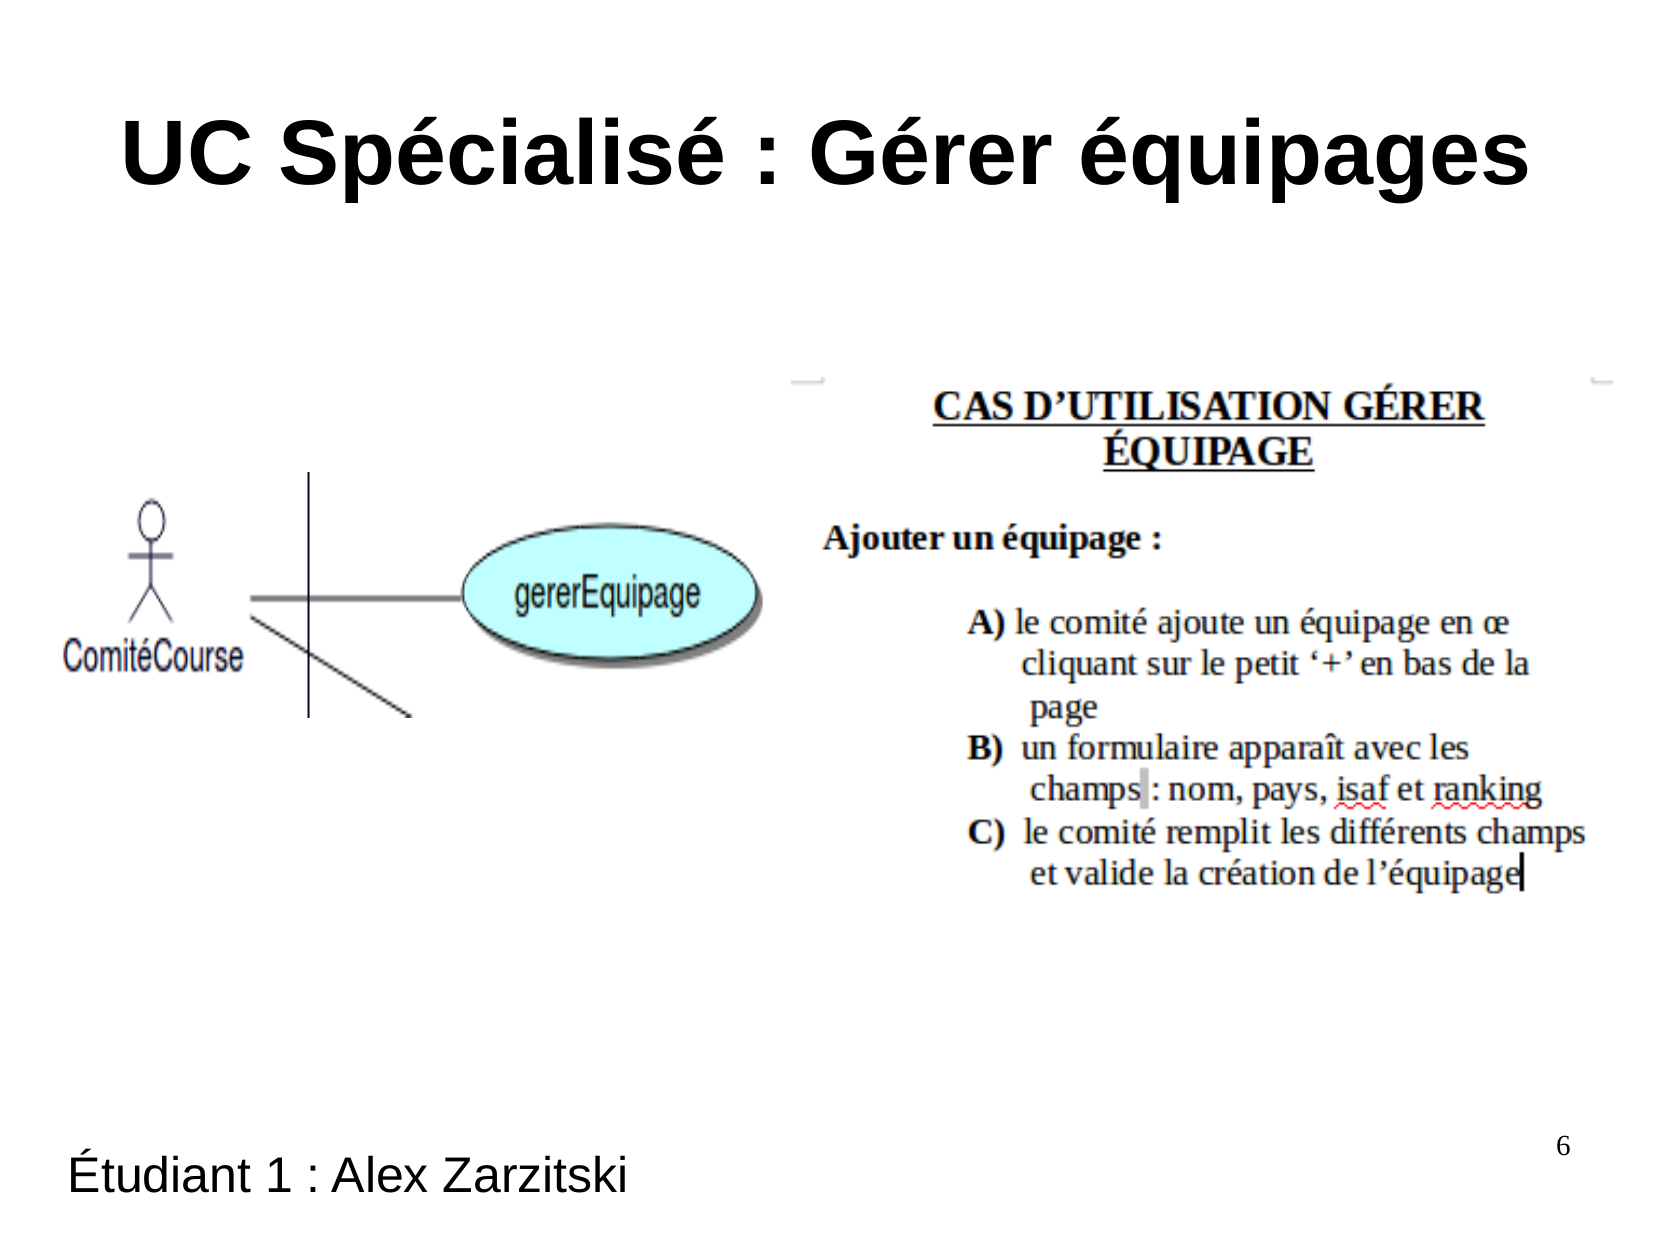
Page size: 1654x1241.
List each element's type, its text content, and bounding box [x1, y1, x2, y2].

picture [35, 377, 1613, 935]
title UC Spécialisé : Gérer équipages [82, 49, 1571, 257]
text_box Étudiant 1 : Alex Zarzitski [53, 1139, 650, 1211]
